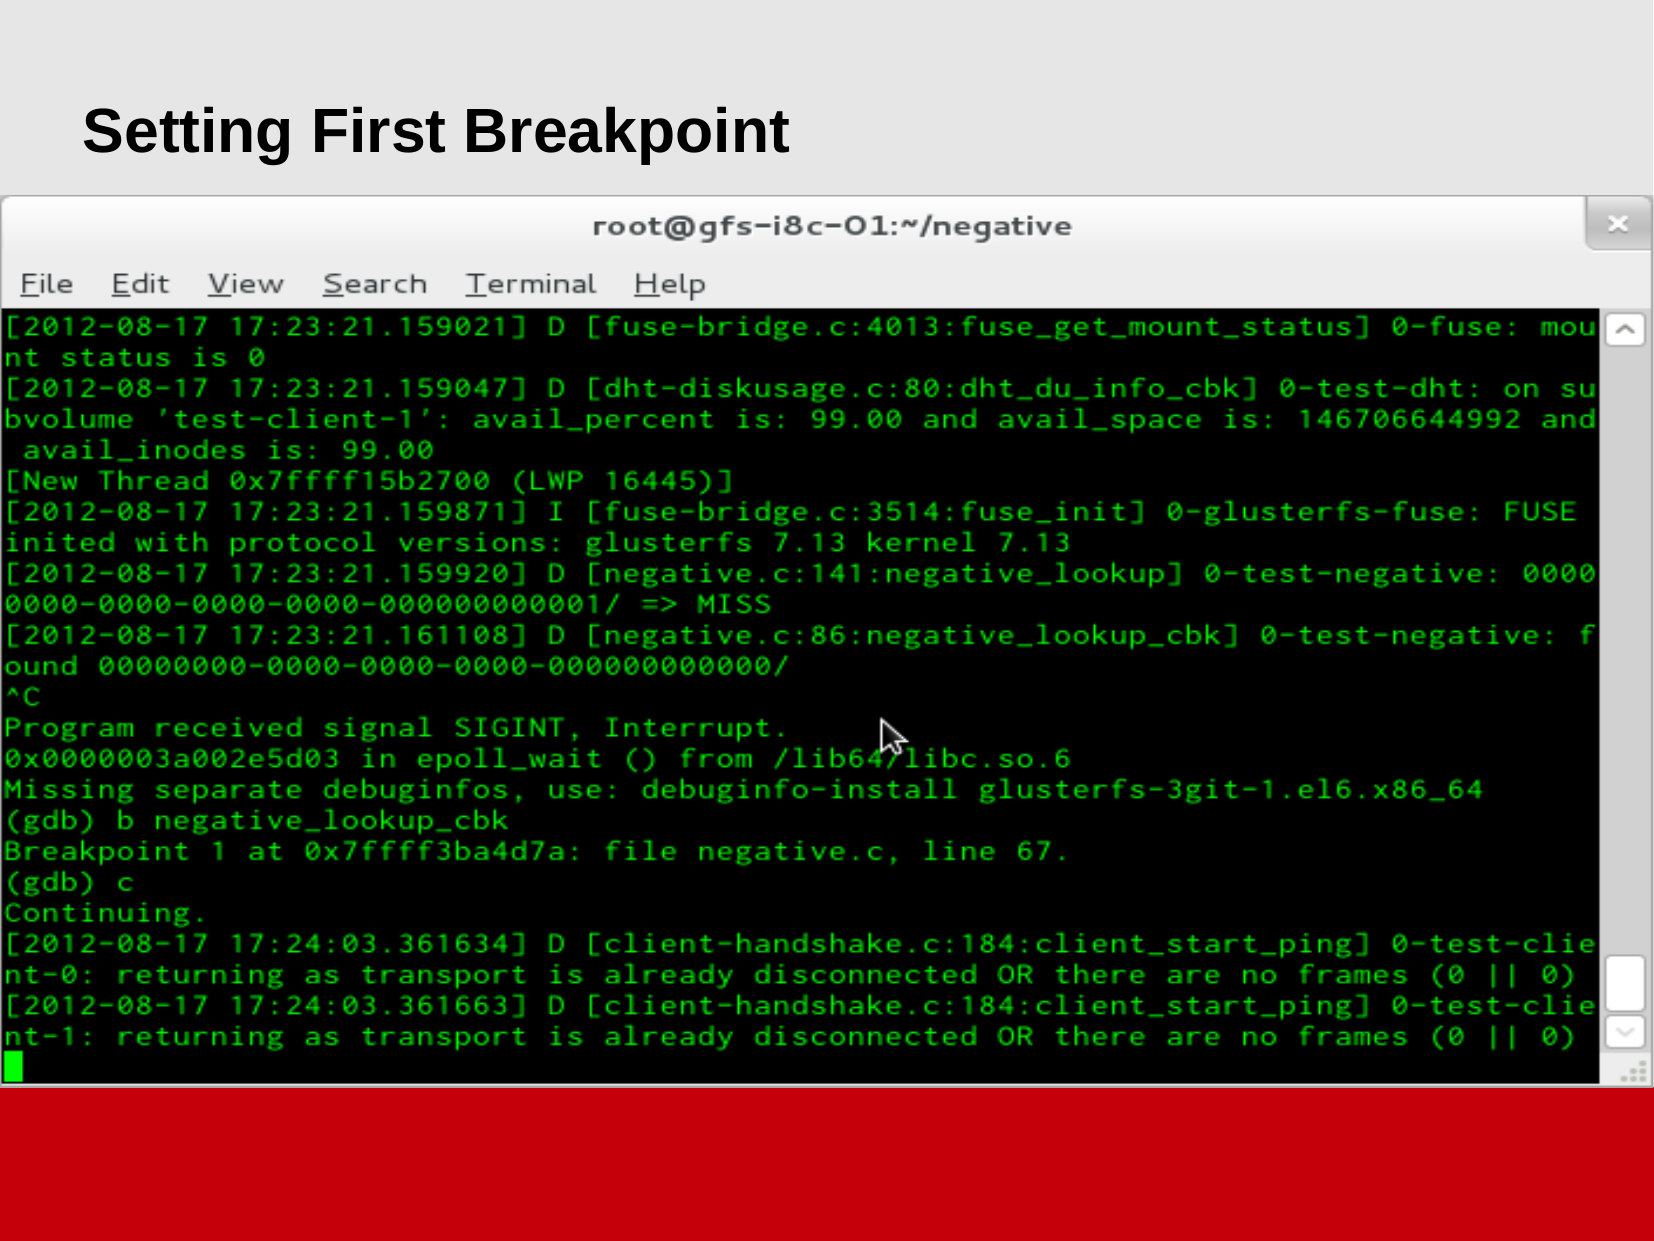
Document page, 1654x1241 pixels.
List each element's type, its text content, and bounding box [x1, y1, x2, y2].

picture [0, 195, 1654, 1088]
title Setting First Breakpoint [82, 37, 1571, 195]
